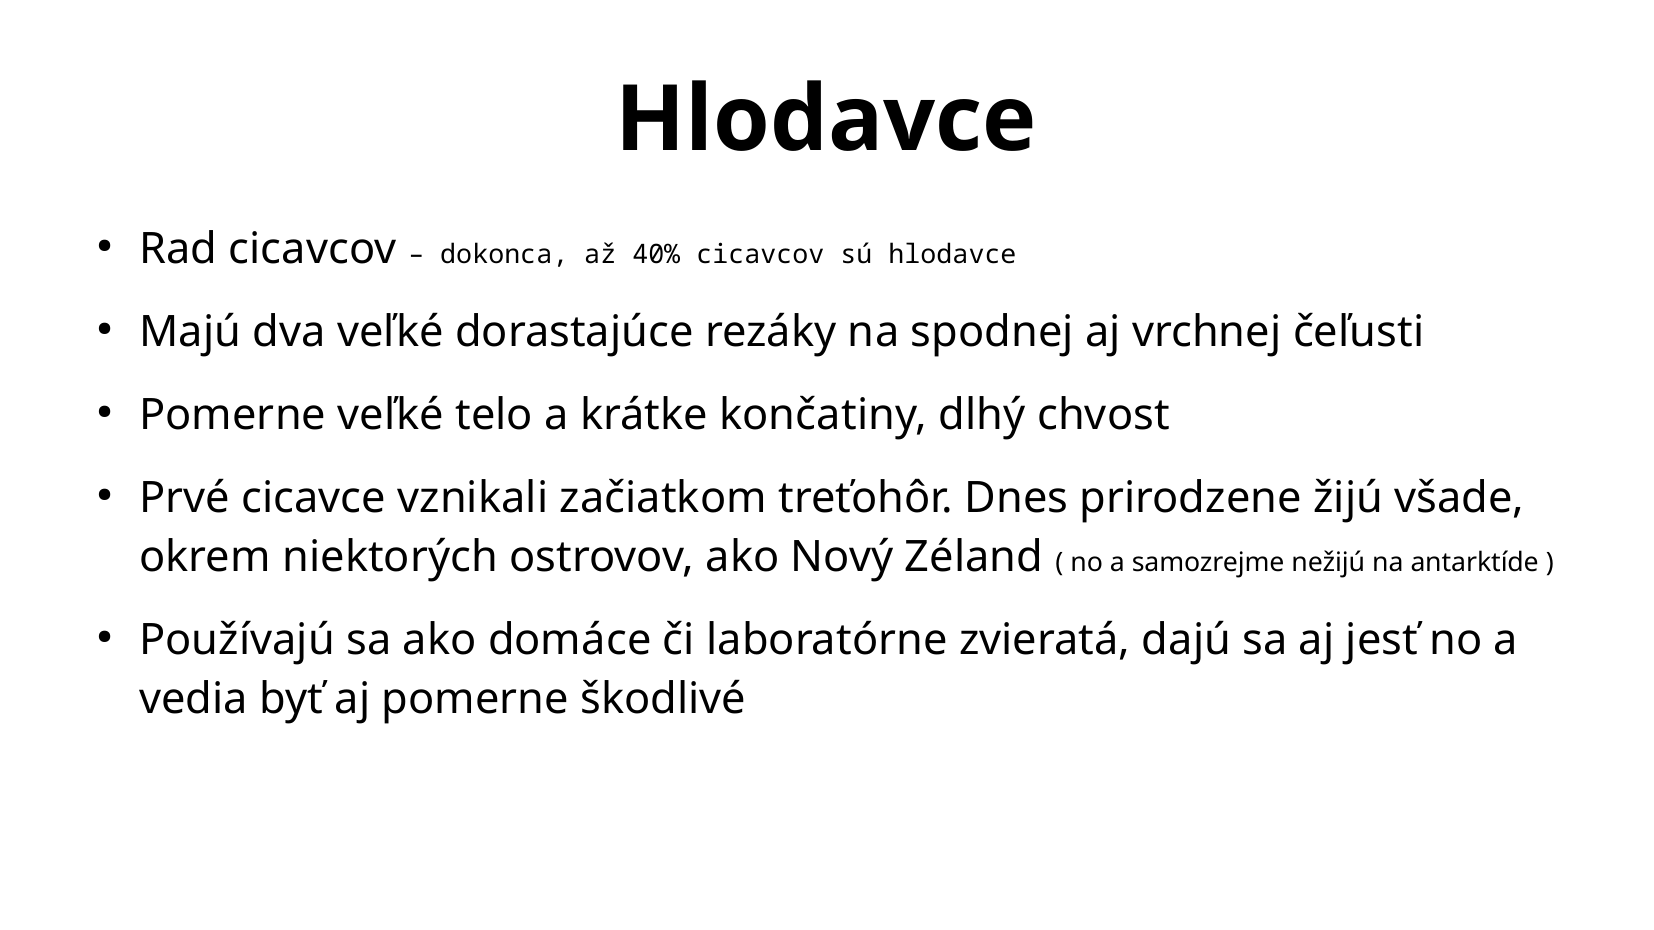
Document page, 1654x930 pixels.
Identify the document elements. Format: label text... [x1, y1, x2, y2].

title Hlodavce [82, 37, 1571, 193]
list Rad cicavcov – dokonca, až 40% cicavcov sú hlodavce Majú dva veľké dorastajúce rezáky na spodnej aj vrchnej čeľusti Pomerne veľké telo a krátke končatiny, dlhý chvost Prvé cicavce vznikali začiatkom treťohôr. Dnes prirodzene žijú všade, okrem niektorých ostrovov, ako Nový Zéland ( no a samozrejme nežijú na antarktíde ) Používajú sa ako domáce či laboratórne zvieratá, dajú sa aj jesť no a vedia byť aj pomerne škodlivé [82, 217, 1571, 757]
